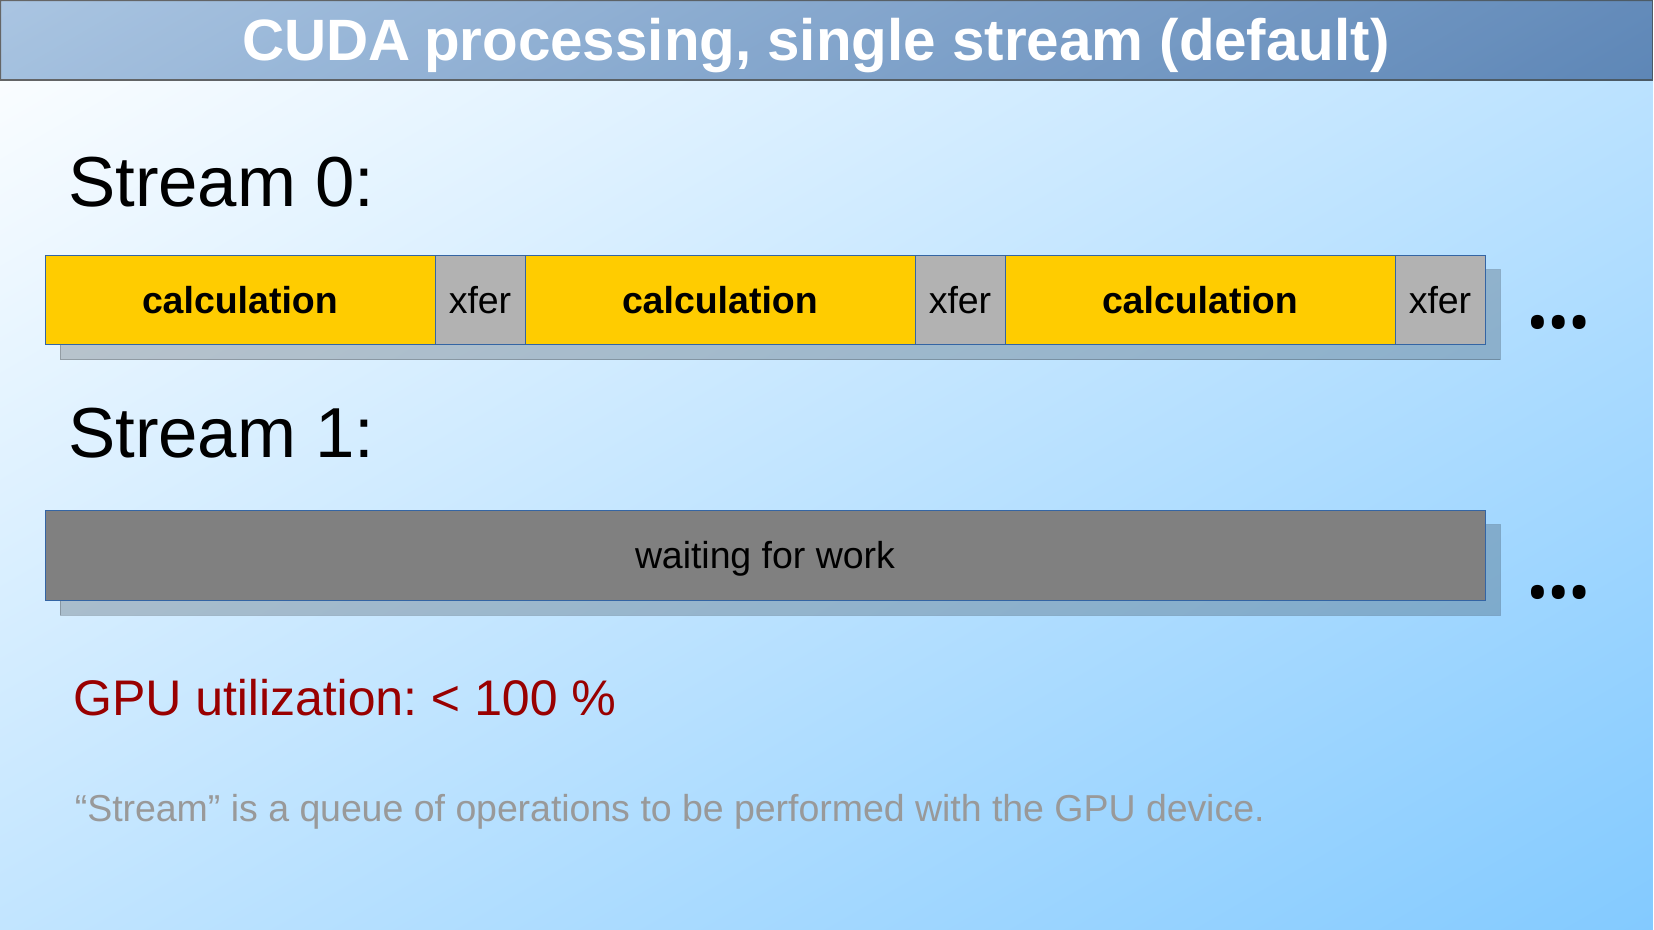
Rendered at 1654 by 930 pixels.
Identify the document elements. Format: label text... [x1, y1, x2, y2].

text_box waiting for work [45, 510, 1486, 601]
text_box CUDA processing, single stream (default) [0, 0, 1653, 81]
text_box calculation [525, 255, 915, 345]
text_box … [1512, 209, 1606, 343]
text_box xfer [1395, 255, 1486, 345]
text_box xfer [915, 255, 1005, 345]
text_box “Stream” is a queue of operations to be performed with the GPU device. [60, 780, 1576, 856]
text_box [60, 269, 1501, 360]
text_box GPU utilization: < 100 % [58, 663, 632, 735]
text_box calculation [1005, 255, 1395, 345]
text_box calculation [45, 255, 435, 345]
text_box … [1512, 479, 1606, 613]
text_box Stream 0: [53, 135, 391, 230]
text_box xfer [435, 255, 525, 345]
text_box [60, 525, 1501, 616]
text_box Stream 1: [53, 385, 391, 480]
